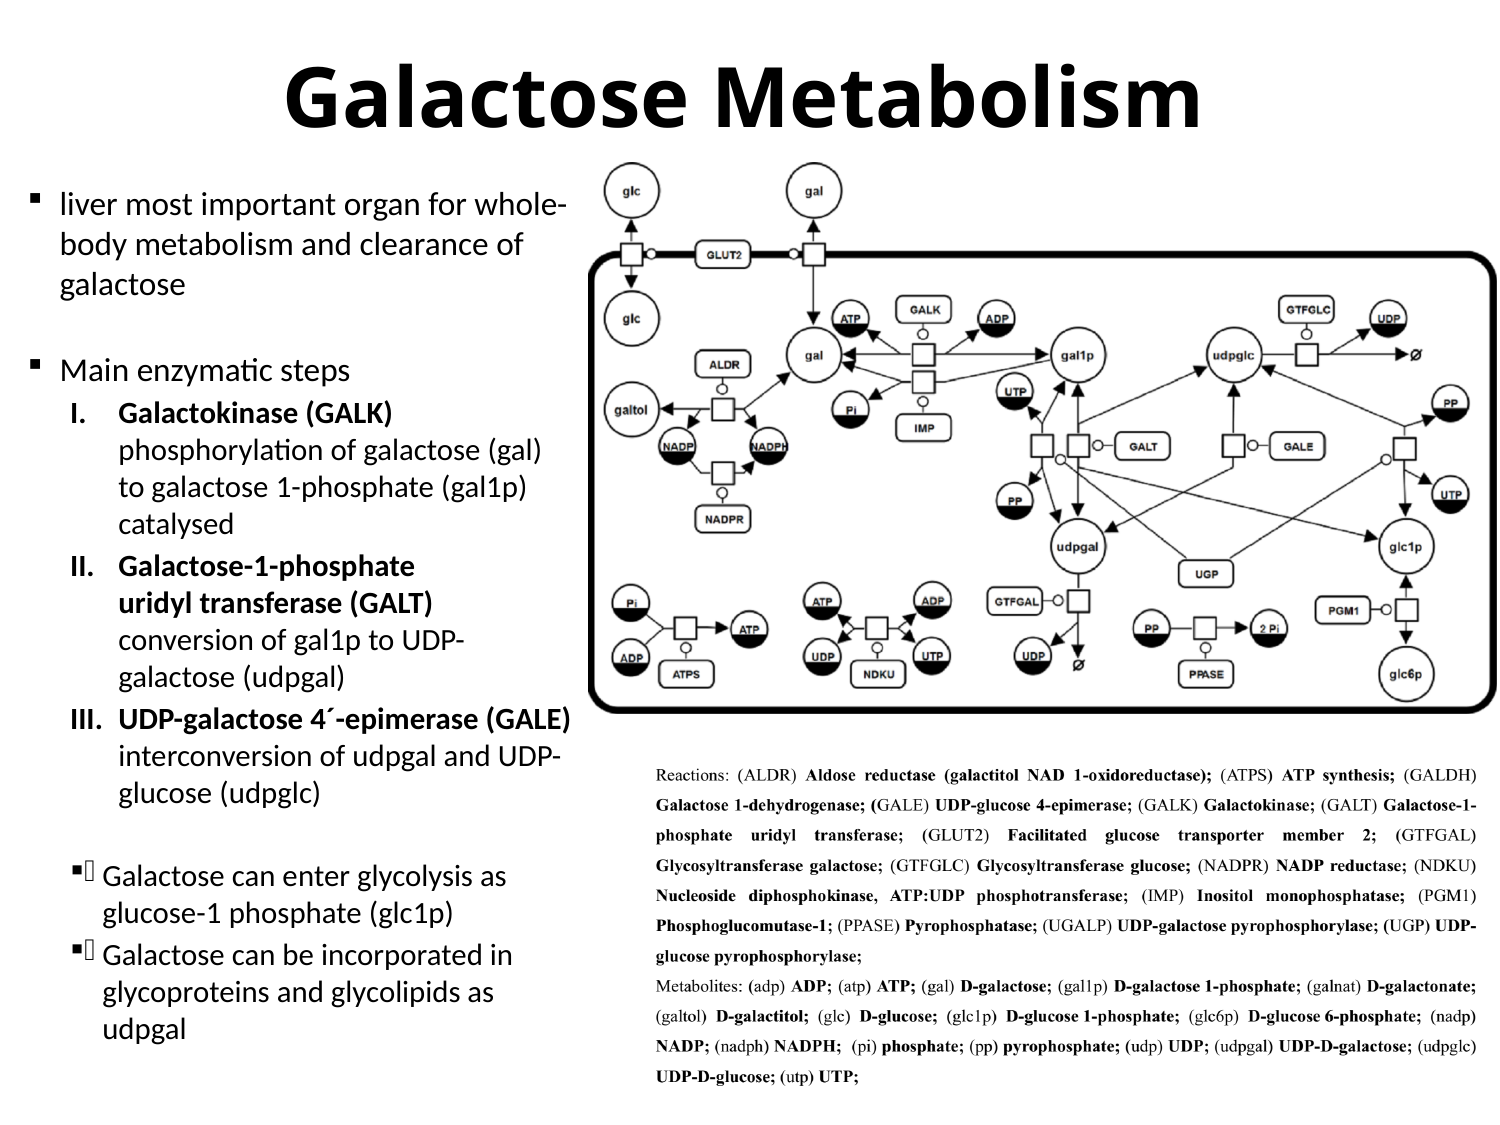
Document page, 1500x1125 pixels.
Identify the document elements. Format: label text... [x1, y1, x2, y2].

list liver most important organ for whole-body metabolism and clearance of galactose Main enzymatic steps Galactokinase (GALK) phosphorylation of galactose (gal) to galactose 1-phosphate (gal1p) catalysed Galactose-1-phosphate uridyl transferase (GALT) conversion of gal1p to UDP-galactose (udpgal) UDP-galactose 4´-epimerase (GALE) interconversion of udpgal and UDP-glucose (udpglc) Galactose can enter glycolysis as glucose-1 phosphate (glc1p) Galactose can be incorporated in glycoproteins and glycolipids as udpgal [12, 174, 588, 1075]
picture [644, 762, 1479, 1088]
picture [588, 162, 1497, 714]
title Galactose Metabolism [24, 0, 1463, 174]
